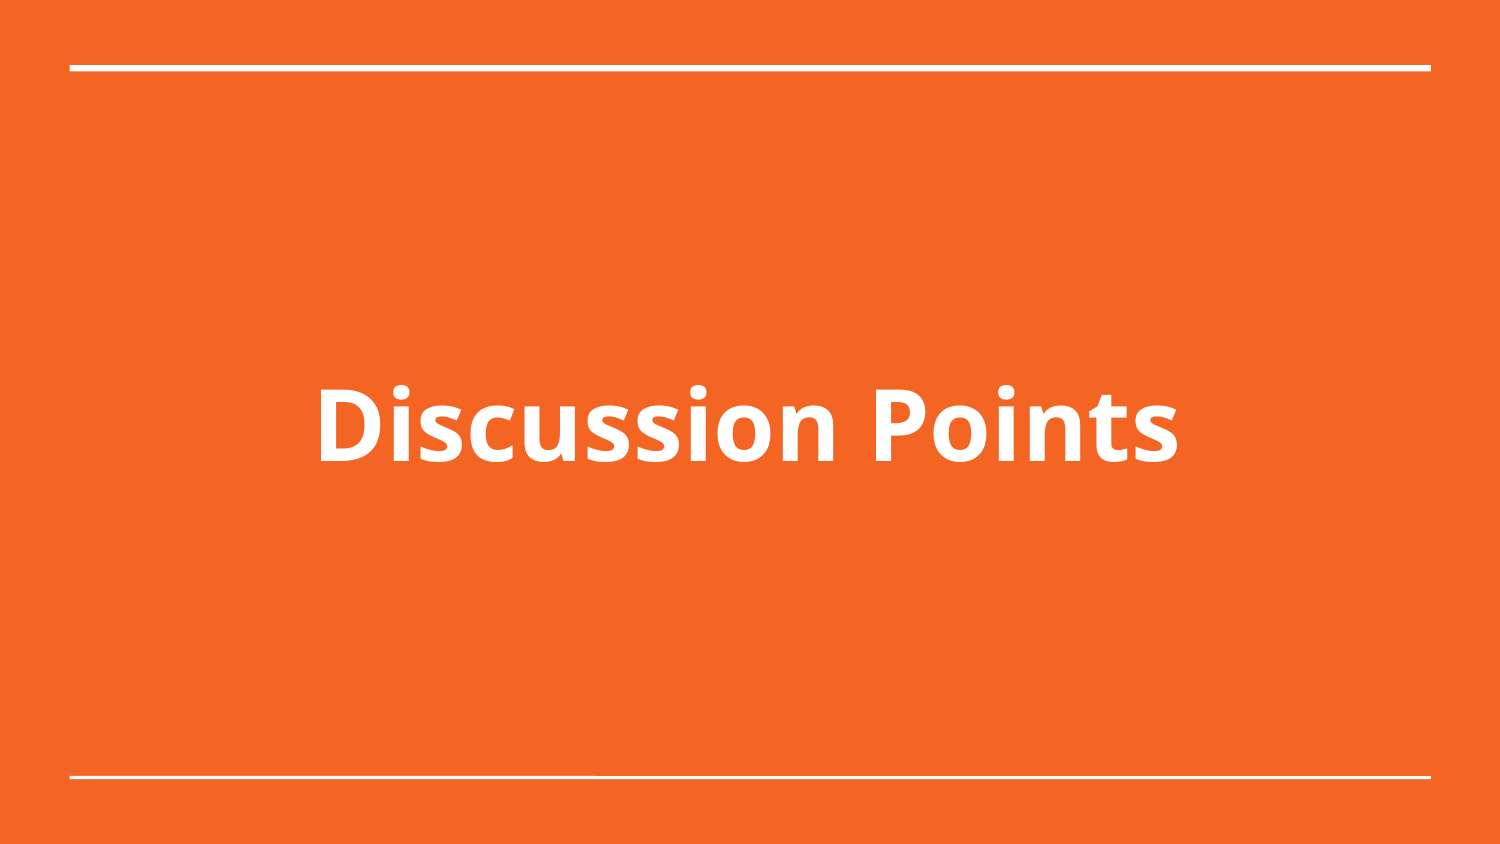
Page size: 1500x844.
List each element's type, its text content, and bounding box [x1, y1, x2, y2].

title Discussion Points [66, 296, 1428, 550]
